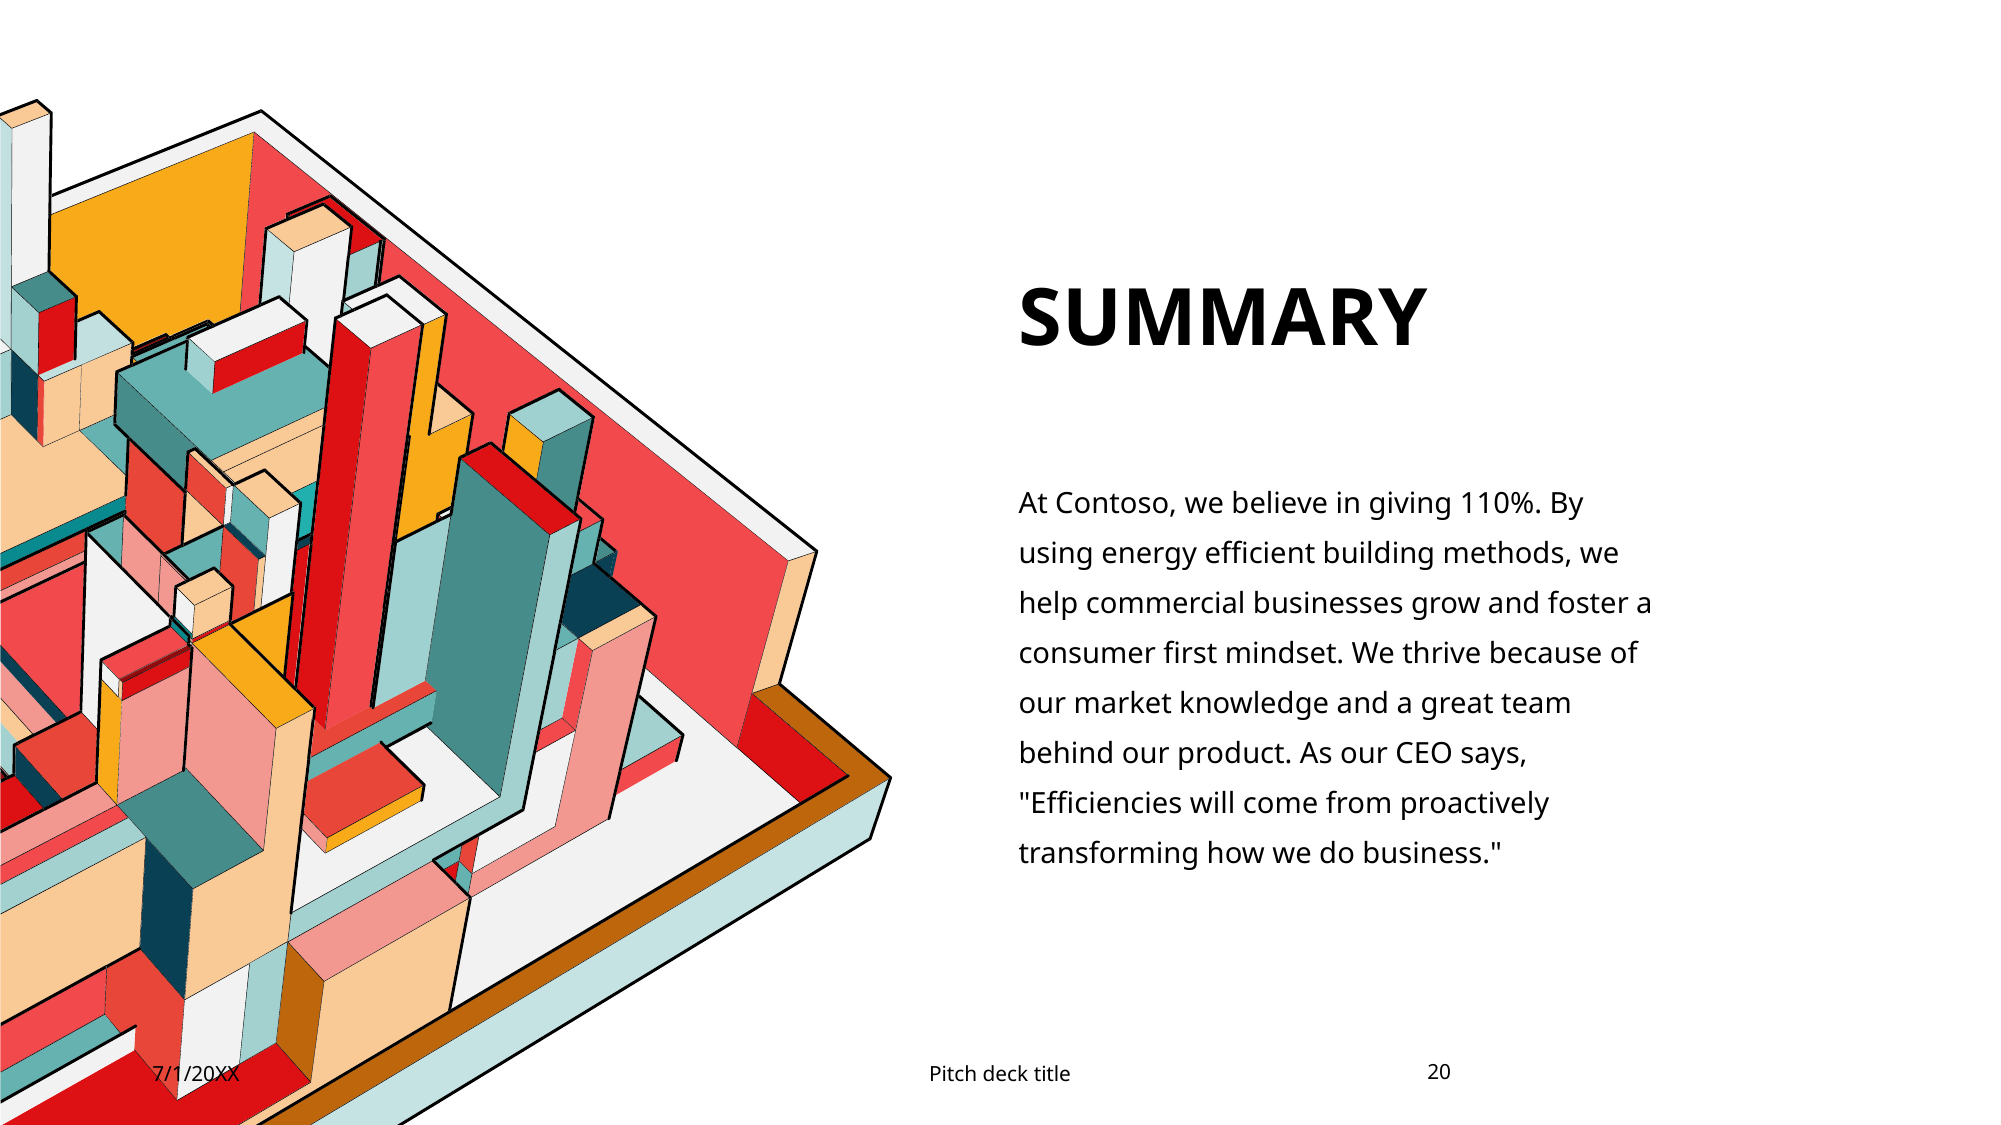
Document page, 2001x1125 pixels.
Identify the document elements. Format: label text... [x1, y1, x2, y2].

text_box 20 [1412, 1042, 1863, 1103]
text_box 7/1/20XX [137, 1042, 588, 1103]
list At Contoso, we believe in giving 110%. By using energy efficient building methods, we help commercial businesses grow and foster a consumer first mindset. We thrive because of our market knowledge and a great team behind our product. As our CEO says, "Efficiencies will come from proactively transforming how we do business." [1003, 461, 1679, 919]
title SUMMARY [1003, 211, 1904, 429]
text_box Pitch deck title [662, 1042, 1338, 1103]
